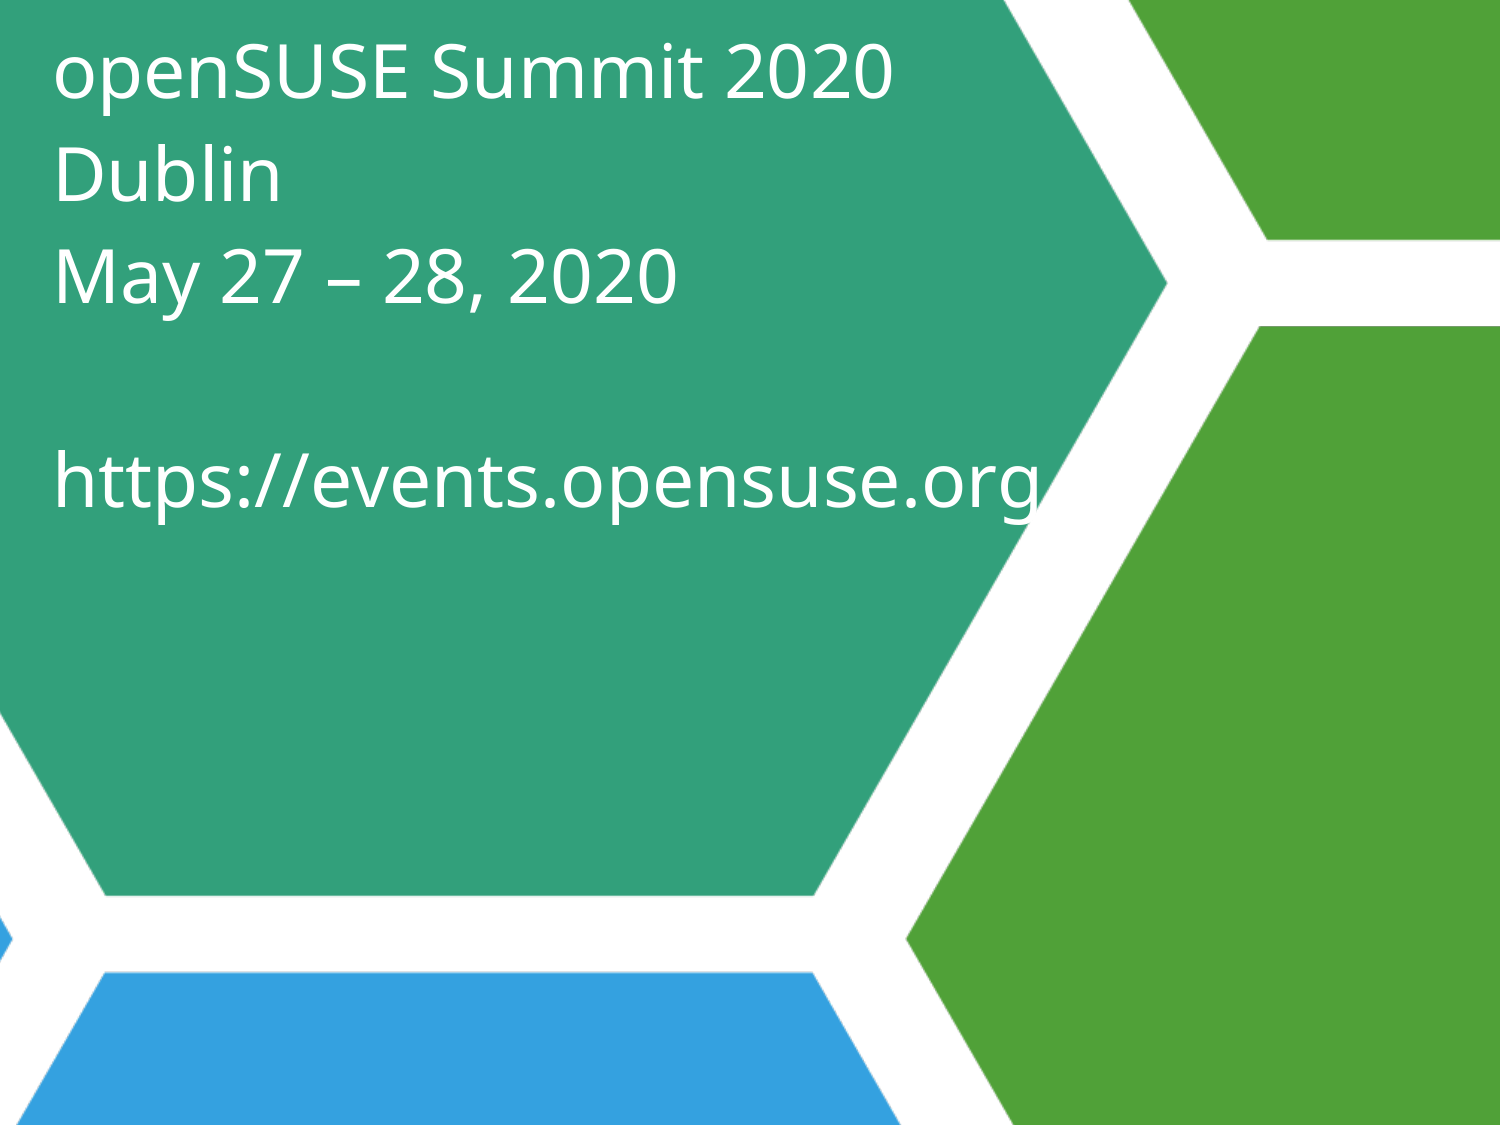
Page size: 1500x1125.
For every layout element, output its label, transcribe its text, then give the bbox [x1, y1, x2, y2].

picture [0, 0, 1500, 1125]
title openSUSE Summit 2020 Dublin May 27 – 28, 2020 https://events.opensuse.org [52, 38, 1099, 510]
